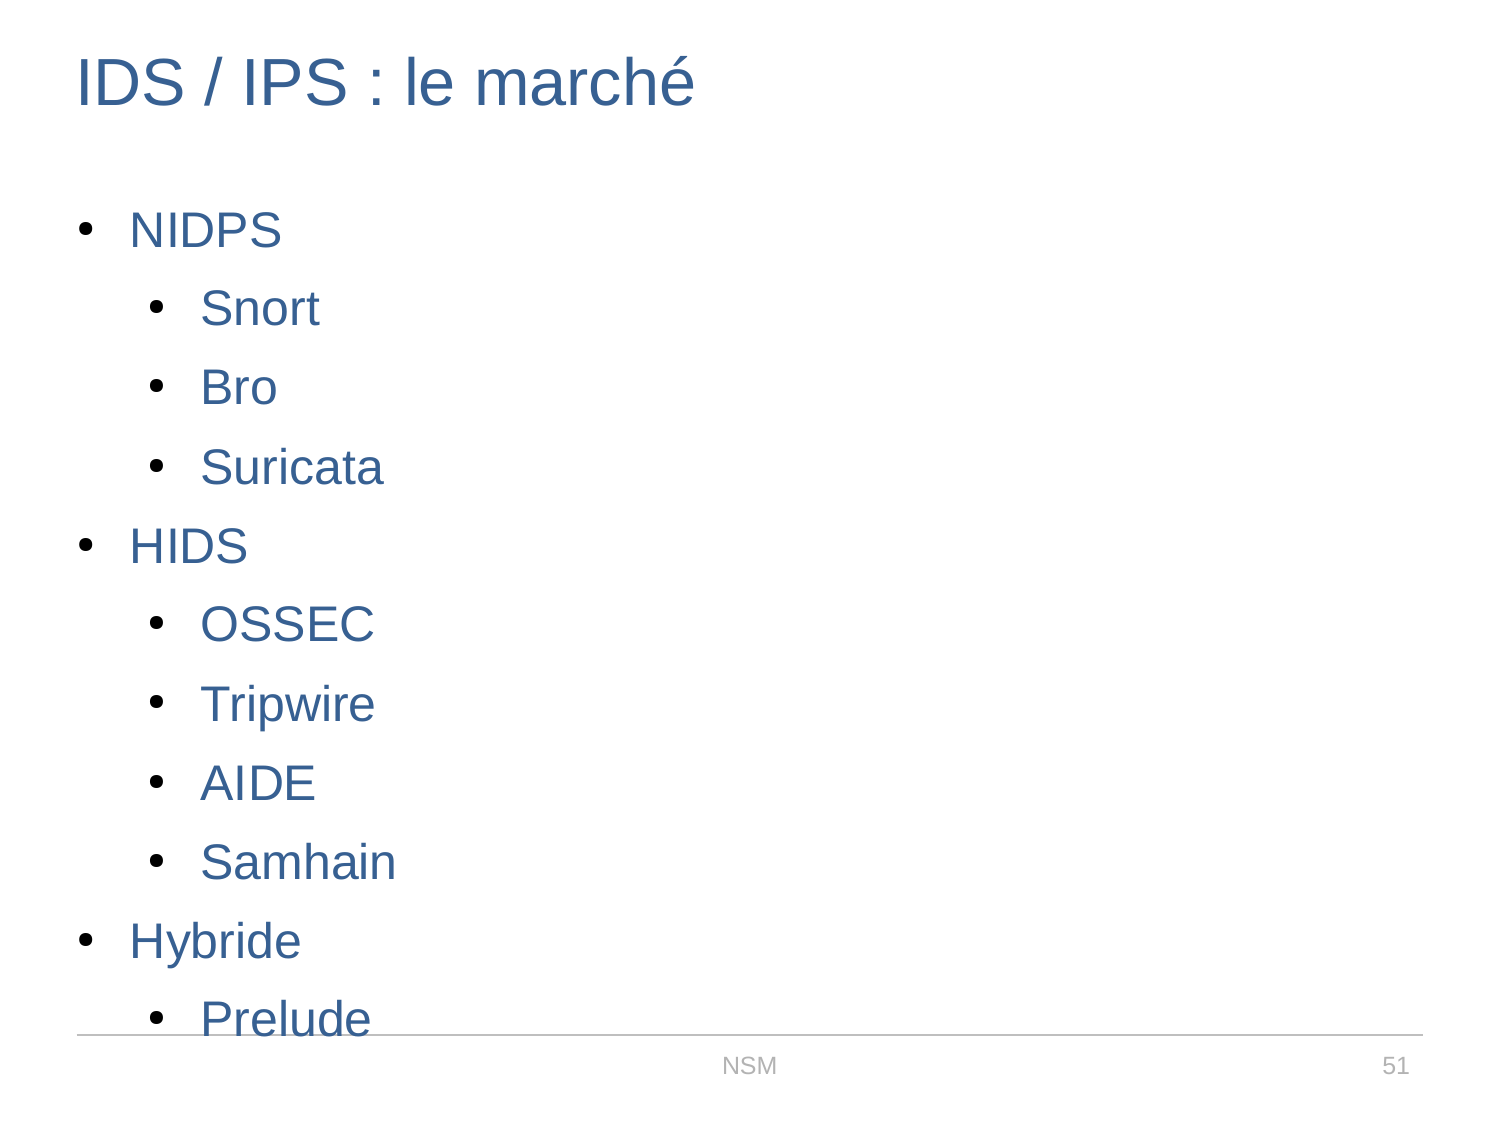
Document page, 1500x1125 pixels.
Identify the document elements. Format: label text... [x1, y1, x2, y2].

list NIDPS Snort Bro Suricata HIDS OSSEC Tripwire AIDE Samhain Hybride Prelude [59, 202, 1410, 985]
title IDS / IPS : le marché [75, 45, 1425, 233]
